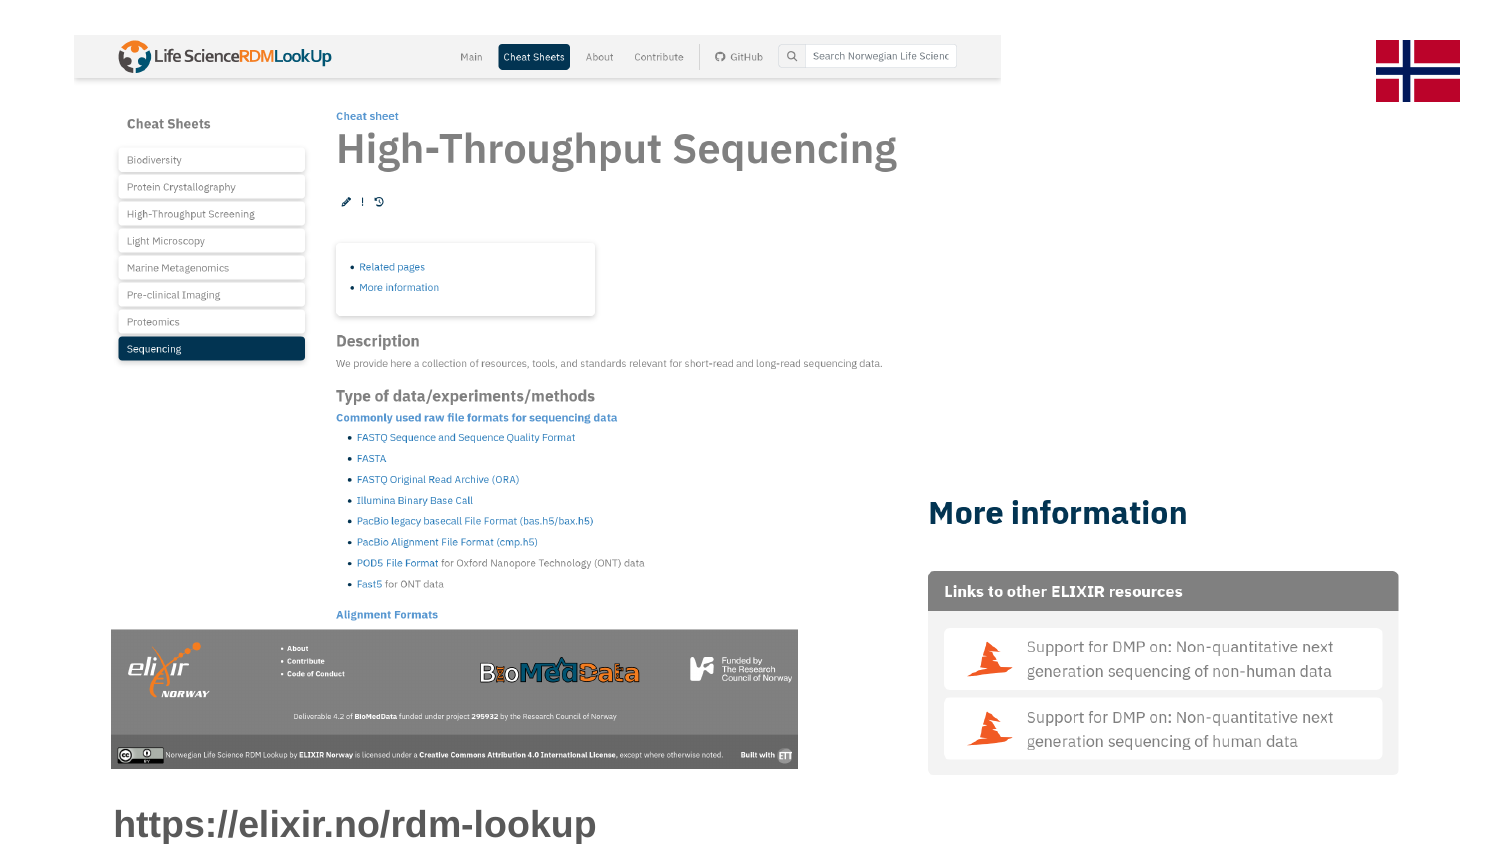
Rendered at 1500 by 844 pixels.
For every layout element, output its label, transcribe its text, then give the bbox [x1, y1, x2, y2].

picture [111, 629, 798, 769]
picture [1376, 40, 1460, 102]
picture [74, 35, 1419, 775]
subtitle https://elixir.no/rdm-lookup [98, 762, 655, 823]
